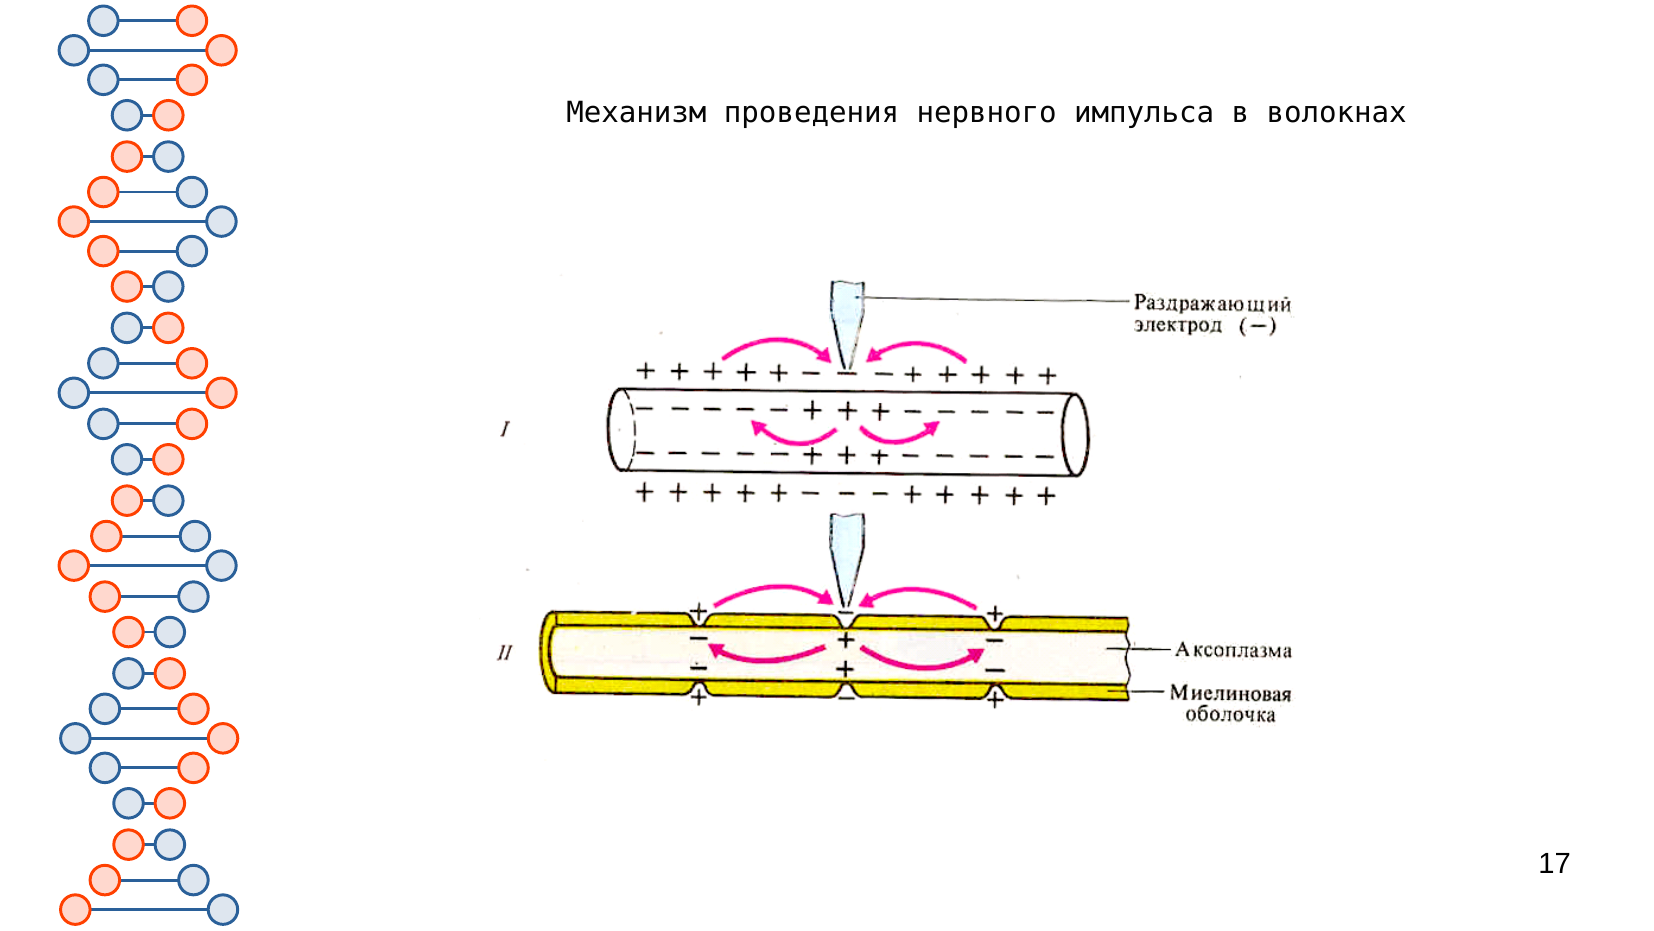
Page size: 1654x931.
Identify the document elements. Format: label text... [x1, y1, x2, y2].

picture [479, 269, 1336, 769]
title Механизм проведения нервного импульса в волокнах [265, 35, 1595, 189]
